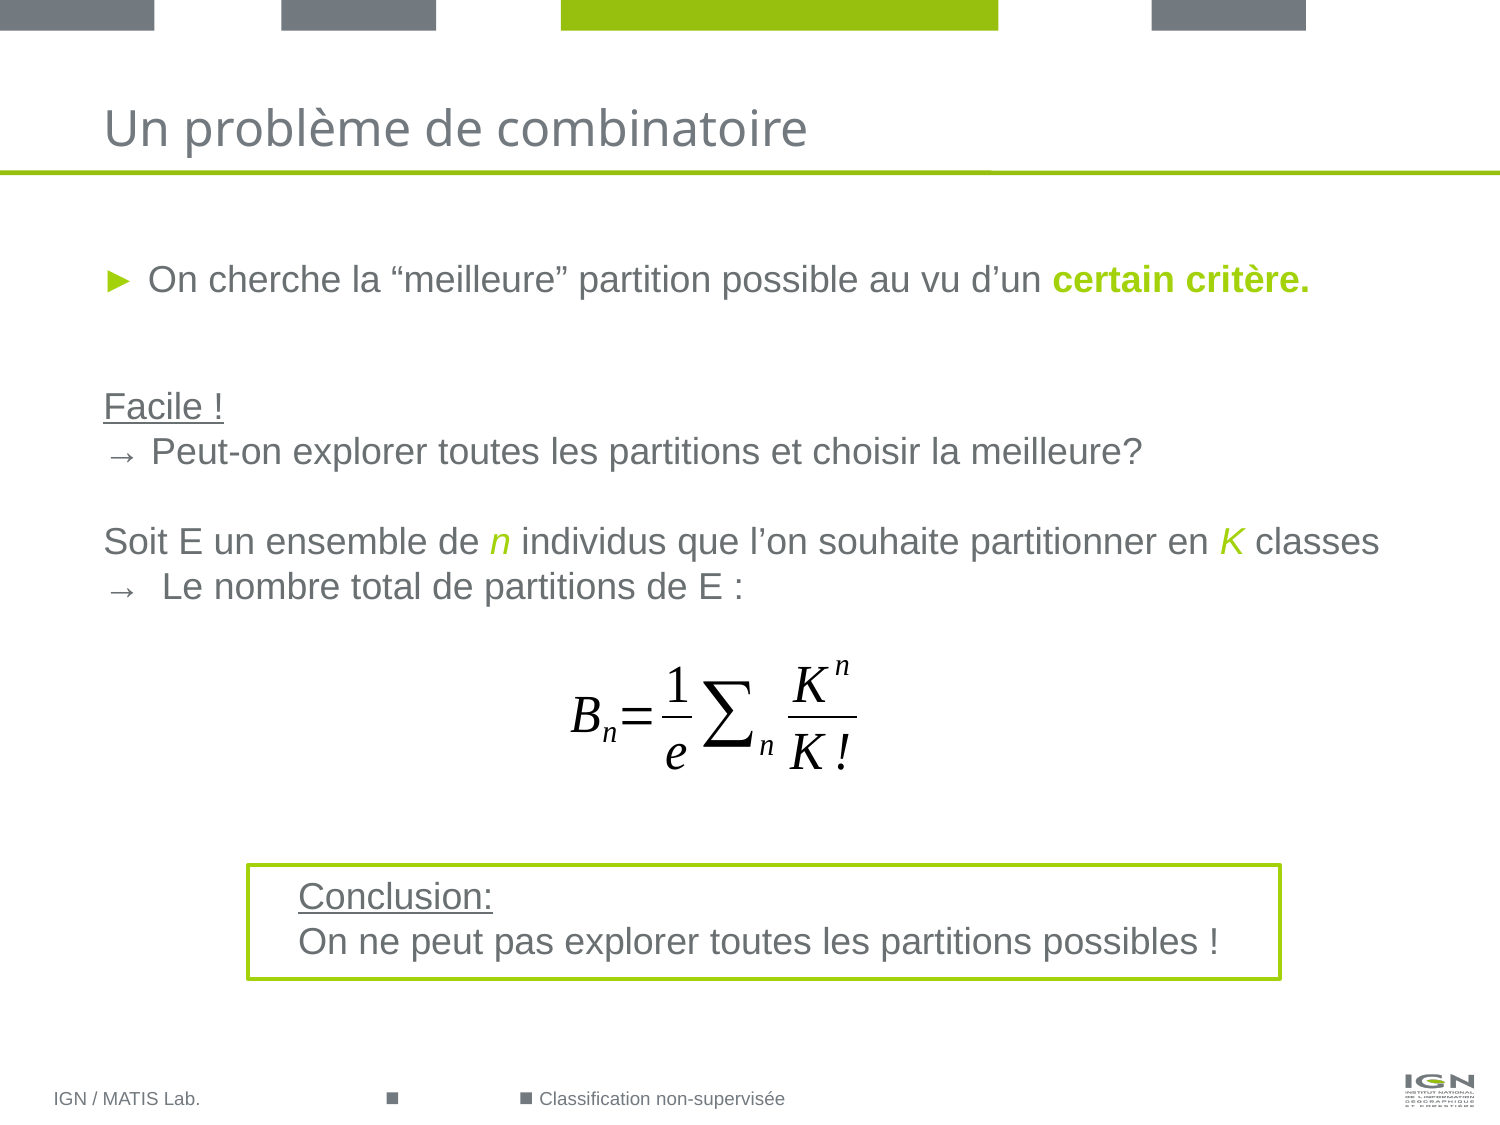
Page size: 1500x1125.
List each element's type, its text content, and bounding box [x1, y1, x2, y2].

chart [555, 645, 870, 780]
text_box IGN / MATIS Lab. [39, 1067, 360, 1125]
text_box Conclusion: On ne peut pas explorer toutes les partitions possibles ! [247, 864, 1500, 1125]
text_box ► On cherche la “meilleure” partition possible au vu d’un certain critère. [50, 247, 1347, 848]
text_box Facile ! → Peut-on explorer toutes les partitions et choisir la meilleure? Soit E un ensemble de n individus que l’on souhaite partitionner en K classes → Le nombre total de partitions de E : [53, 374, 1488, 975]
text_box Classification non-supervisée [524, 1067, 875, 1125]
text_box Un problème de combinatoire [53, 80, 1425, 173]
text_box Conclusion: On ne peut pas explorer toutes les partitions possibles ! [250, 867, 1278, 977]
